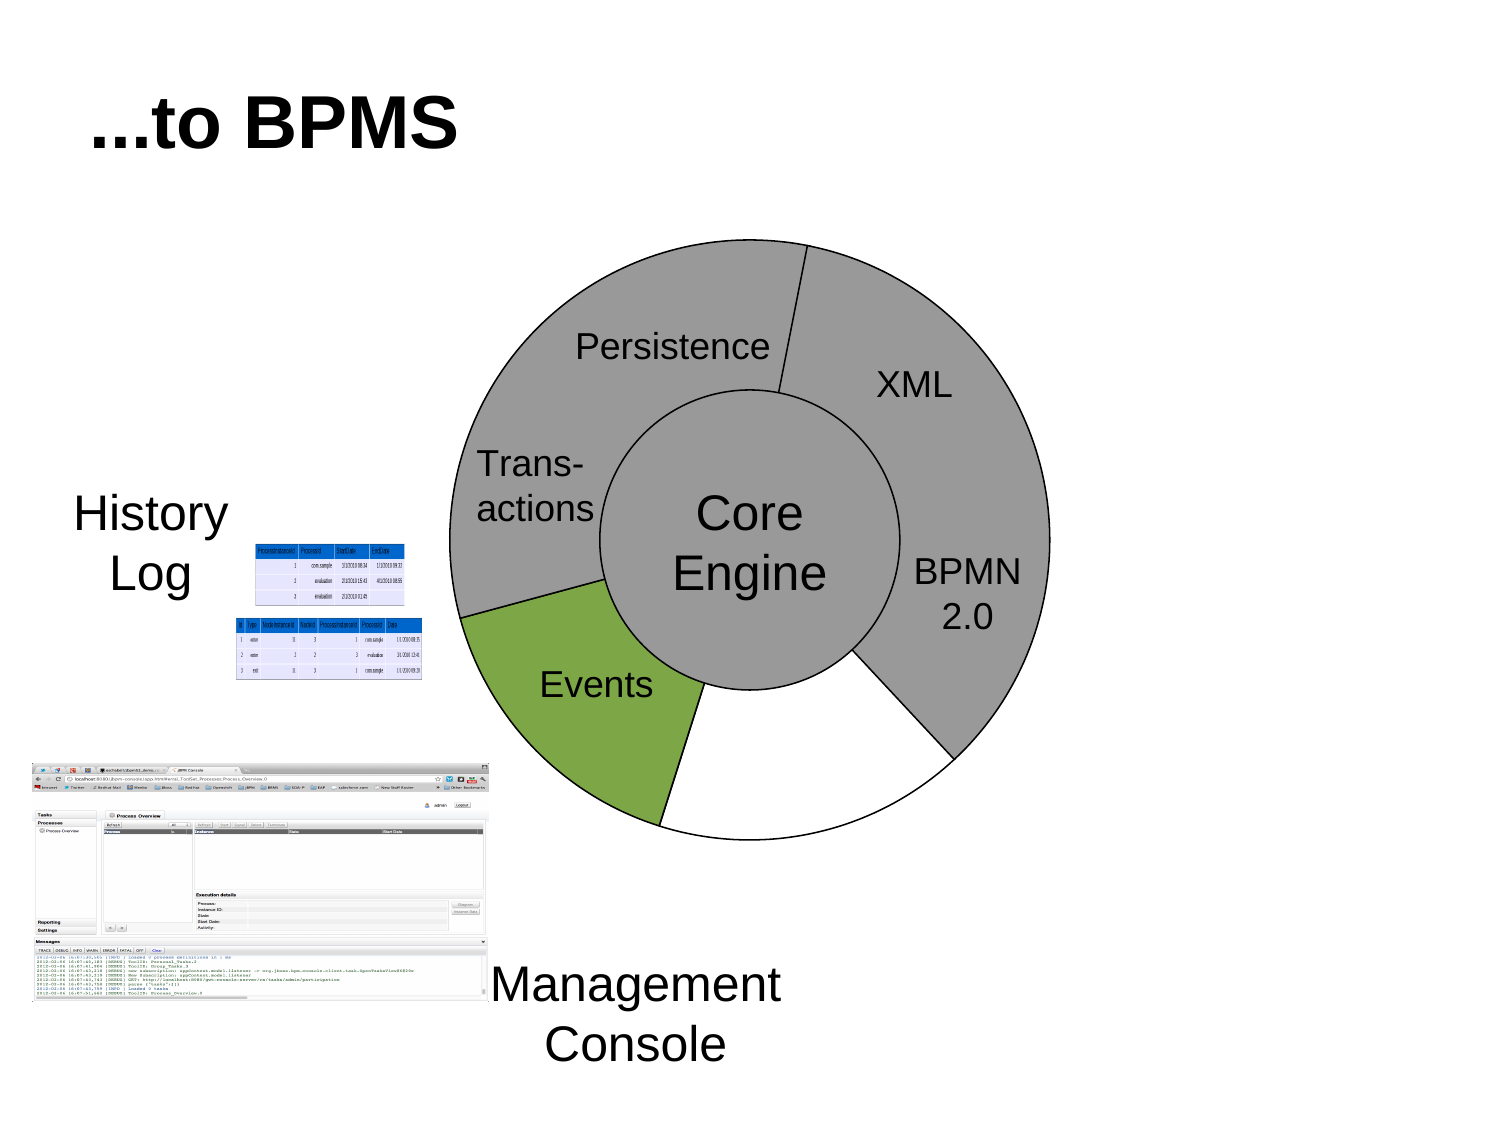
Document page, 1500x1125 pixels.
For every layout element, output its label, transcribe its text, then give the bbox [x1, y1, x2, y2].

text_box BPMN 2.0 [898, 539, 1037, 651]
picture [234, 541, 423, 682]
text_box [449, 458, 1029, 840]
text_box Management Console [474, 944, 797, 1080]
text_box [470, 239, 1050, 627]
text_box Persistence [560, 314, 788, 391]
text_box Trans- actions [461, 431, 610, 544]
title ...to BPMS [75, 34, 1425, 205]
text_box Events [524, 652, 752, 728]
text_box Core Engine [599, 391, 900, 690]
picture [32, 763, 489, 1002]
text_box History Log [58, 473, 244, 609]
text_box XML [861, 352, 968, 464]
